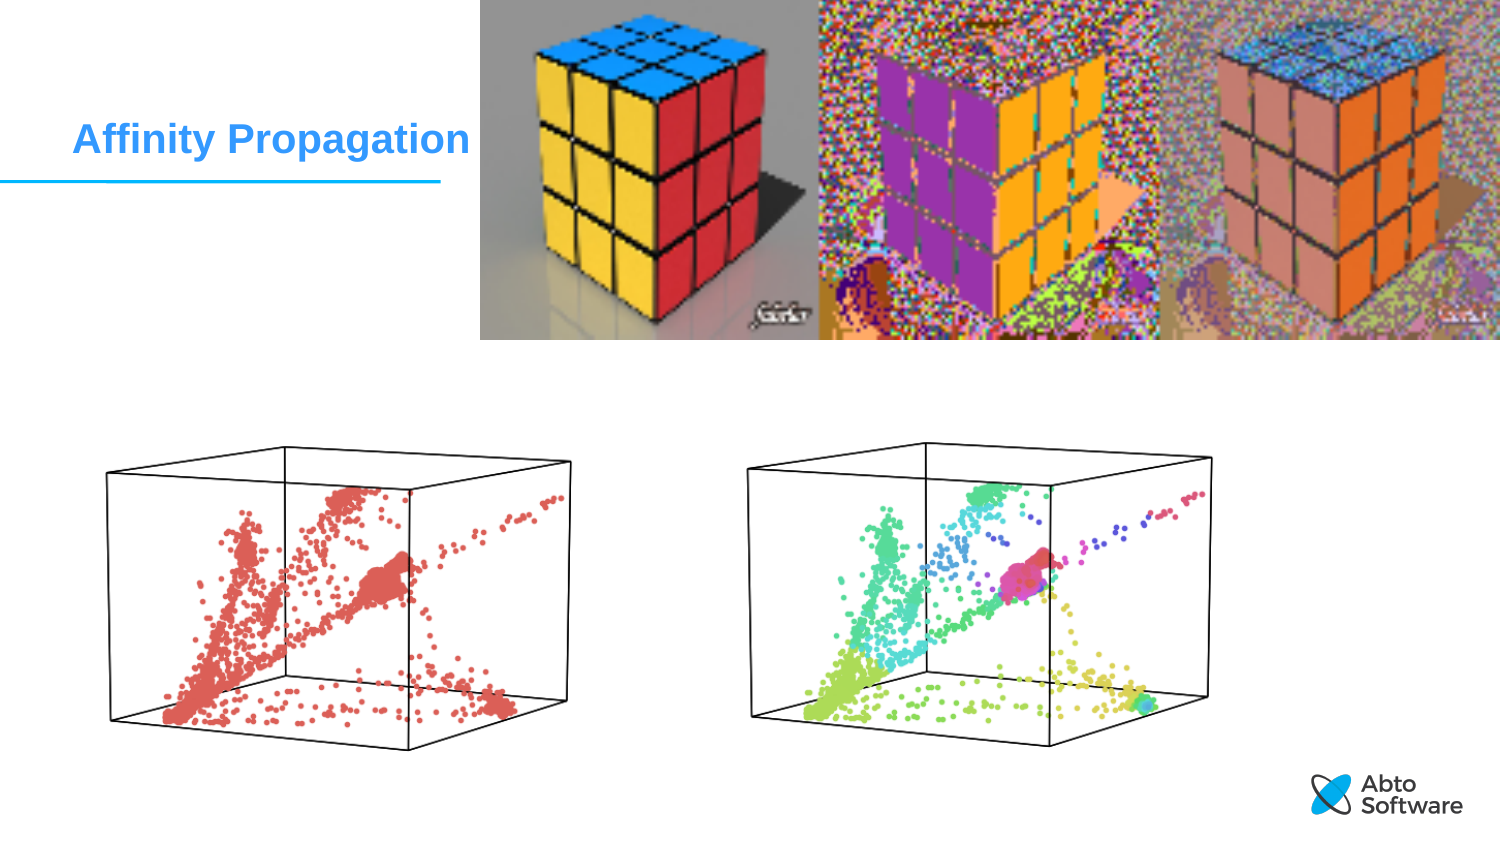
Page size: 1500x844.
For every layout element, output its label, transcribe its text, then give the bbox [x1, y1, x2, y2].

picture [4, 344, 1474, 844]
picture [480, 0, 1500, 340]
title Affinity Propagation [71, 68, 480, 210]
